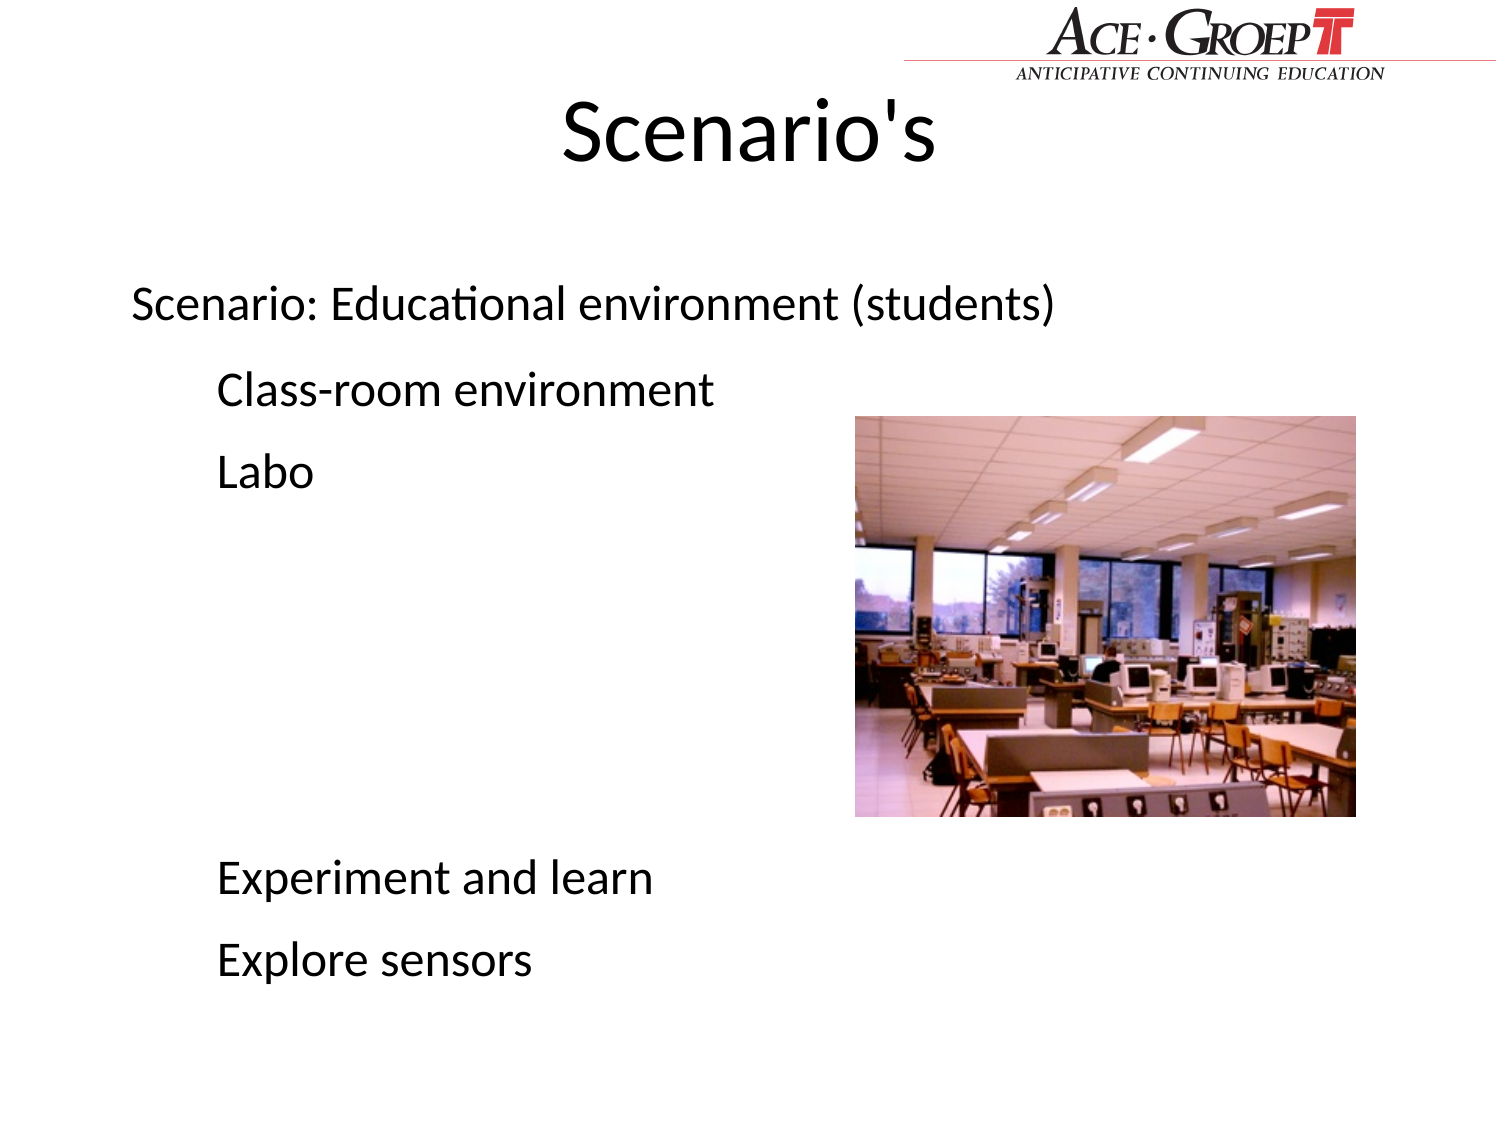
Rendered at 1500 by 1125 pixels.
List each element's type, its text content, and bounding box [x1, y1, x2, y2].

list Scenario: Educational environment (students) Class-room environment Labo Experiment and learn Explore sensors [60, 262, 1411, 1006]
picture [904, 7, 1496, 80]
title Scenario's [75, 45, 1425, 233]
picture [855, 416, 1356, 817]
